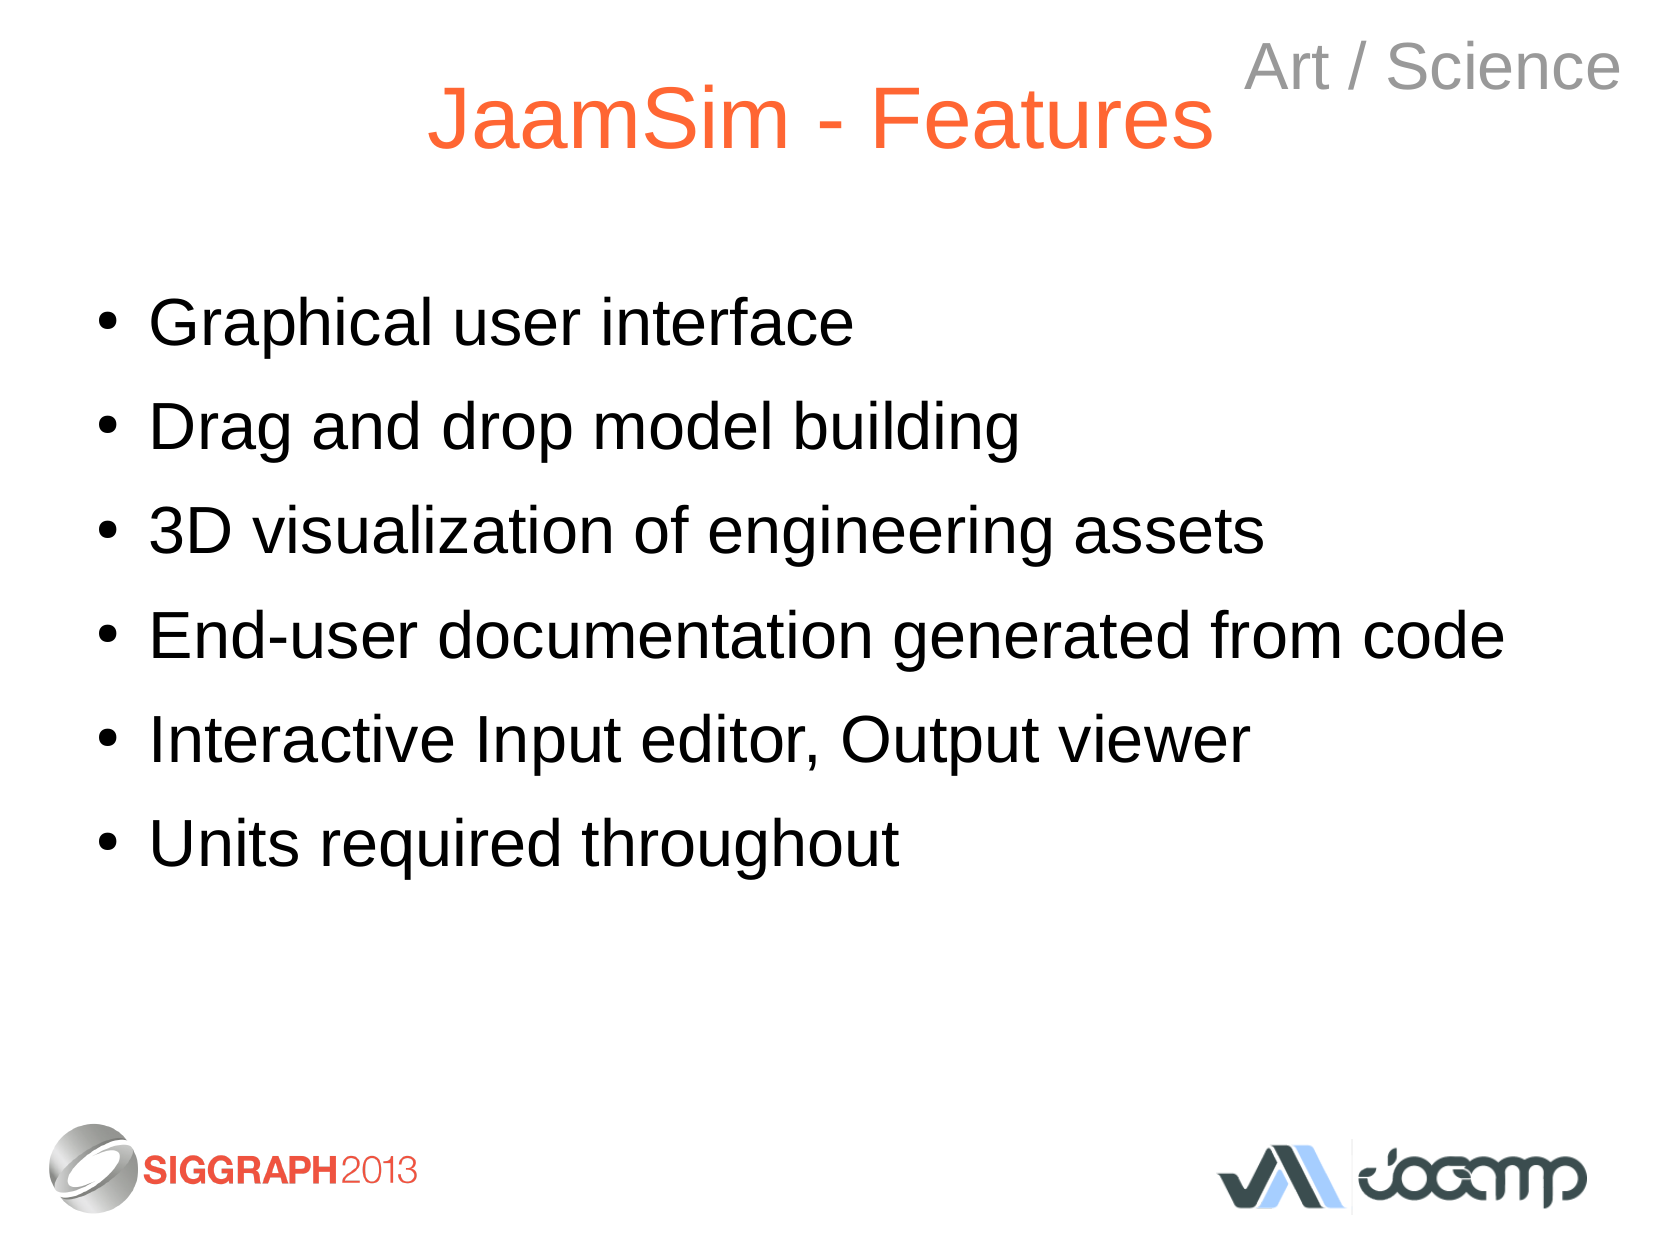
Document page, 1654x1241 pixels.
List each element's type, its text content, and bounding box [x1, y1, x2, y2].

picture [45, 1122, 421, 1215]
text_box Art / Science [1230, 21, 1651, 126]
list Graphical user interface Drag and drop model building 3D visualization of engineering assets End-user documentation generated from code Interactive Input editor, Output viewer Units required throughout [78, 285, 1543, 1111]
title JaamSim - Features [68, 49, 1576, 188]
picture [1215, 1139, 1587, 1215]
